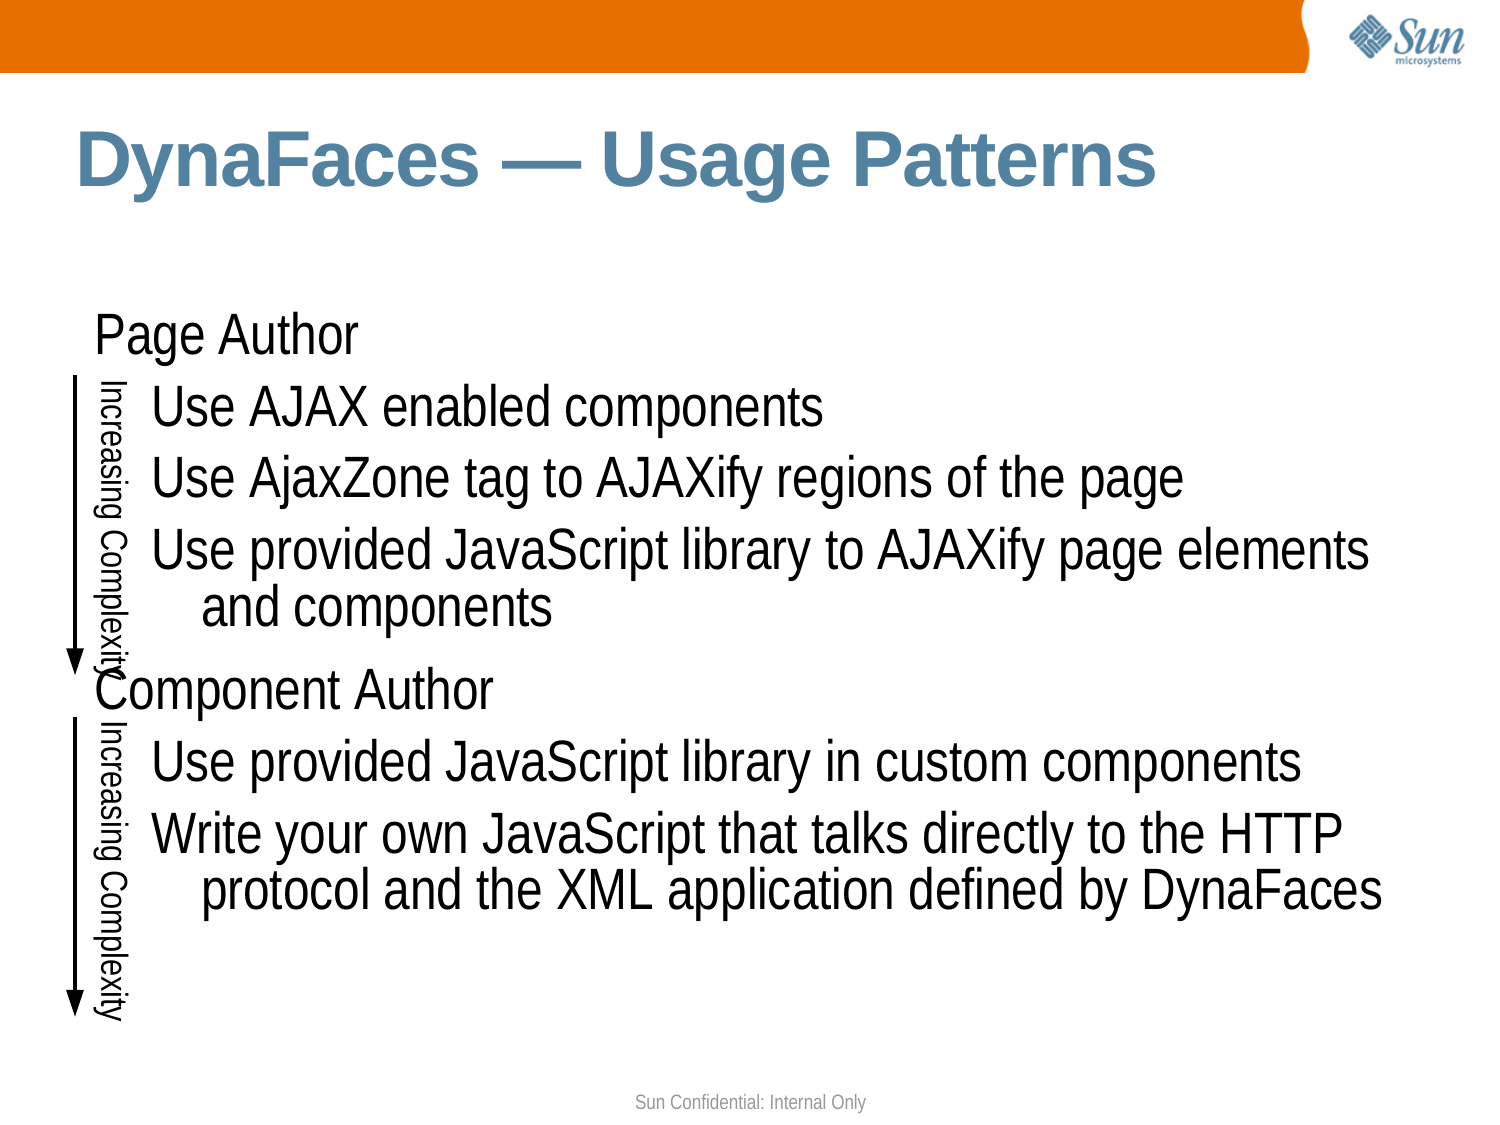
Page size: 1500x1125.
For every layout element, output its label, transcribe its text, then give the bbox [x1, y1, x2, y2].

title DynaFaces — Usage Patterns [75, 122, 1438, 228]
text_box Increasing Complexity [86, 720, 131, 1023]
picture [0, 0, 1500, 73]
text_box Increasing Complexity [86, 379, 131, 682]
list Page Author Use AJAX enabled components Use AjaxZone tag to AJAXify regions of the page Use provided JavaScript library to AJAXify page elements and components Component Author Use provided JavaScript library in custom components Write your own JavaScript that talks directly to the HTTP protocol and the XML application defined by DynaFaces [75, 308, 1412, 938]
